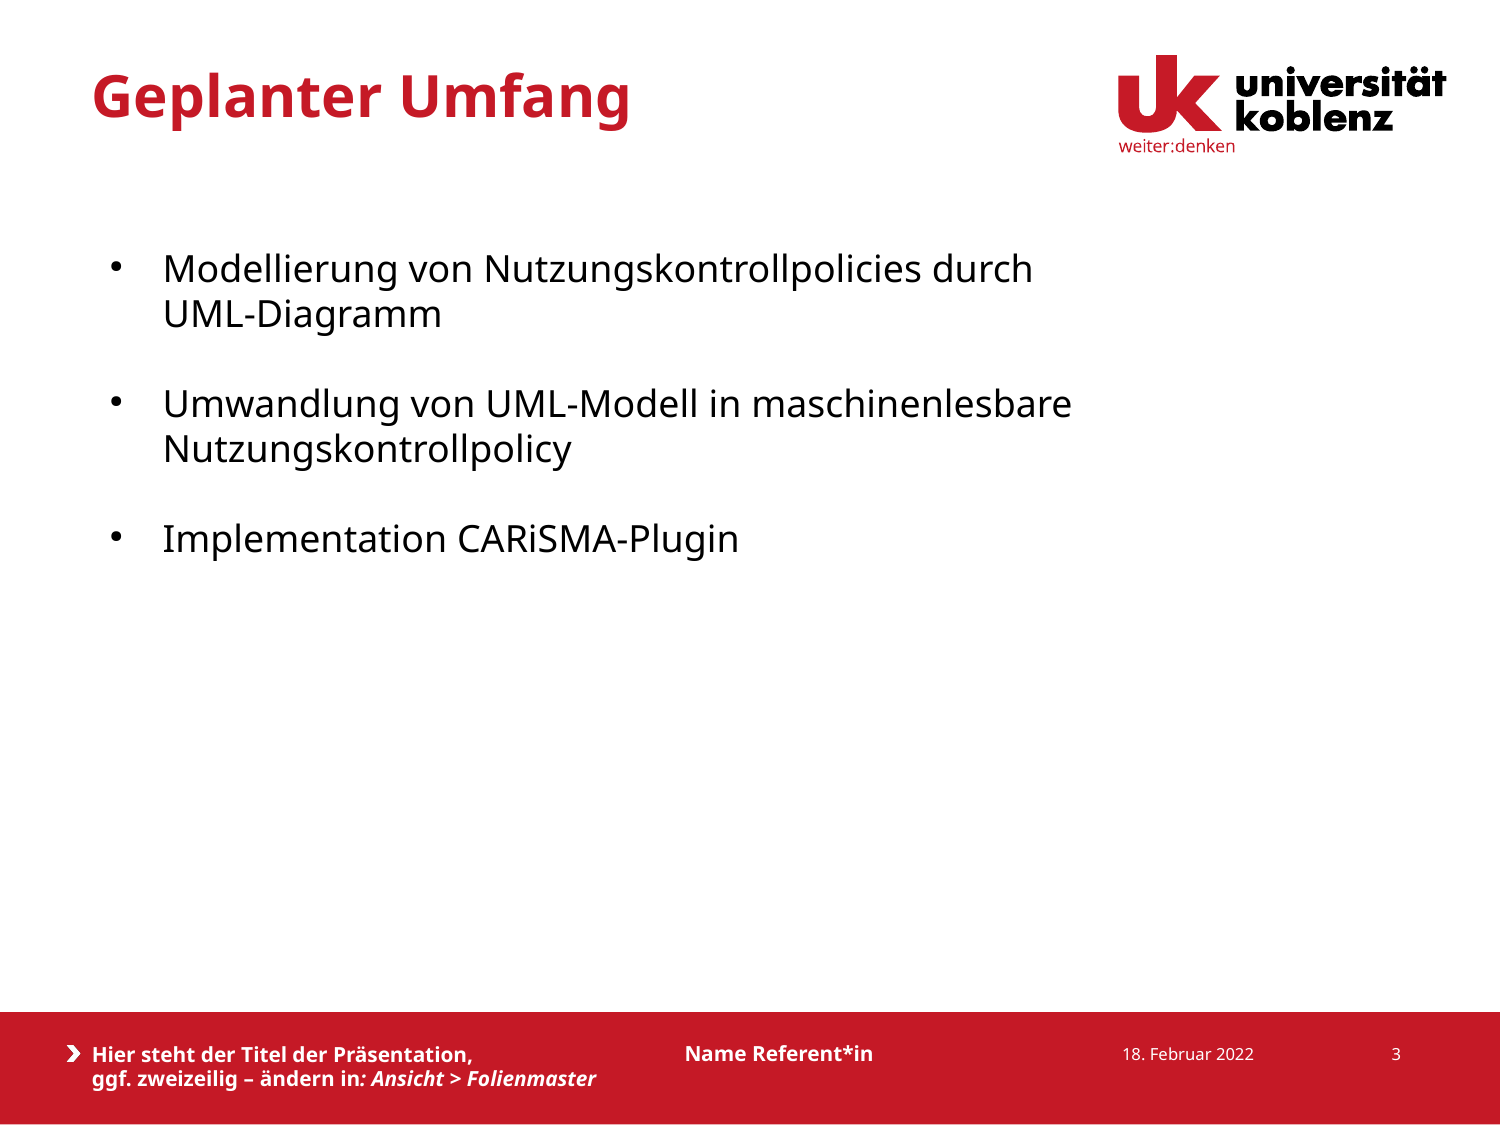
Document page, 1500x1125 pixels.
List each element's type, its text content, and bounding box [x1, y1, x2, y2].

list Modellierung von Nutzungskontrollpolicies durch UML-Diagramm Umwandlung von UML-Modell in maschinenlesbare Nutzungskontrollpolicy Implementation CARiSMA-Plugin [77, 237, 1120, 917]
title Geplanter Umfang [77, 59, 1371, 238]
